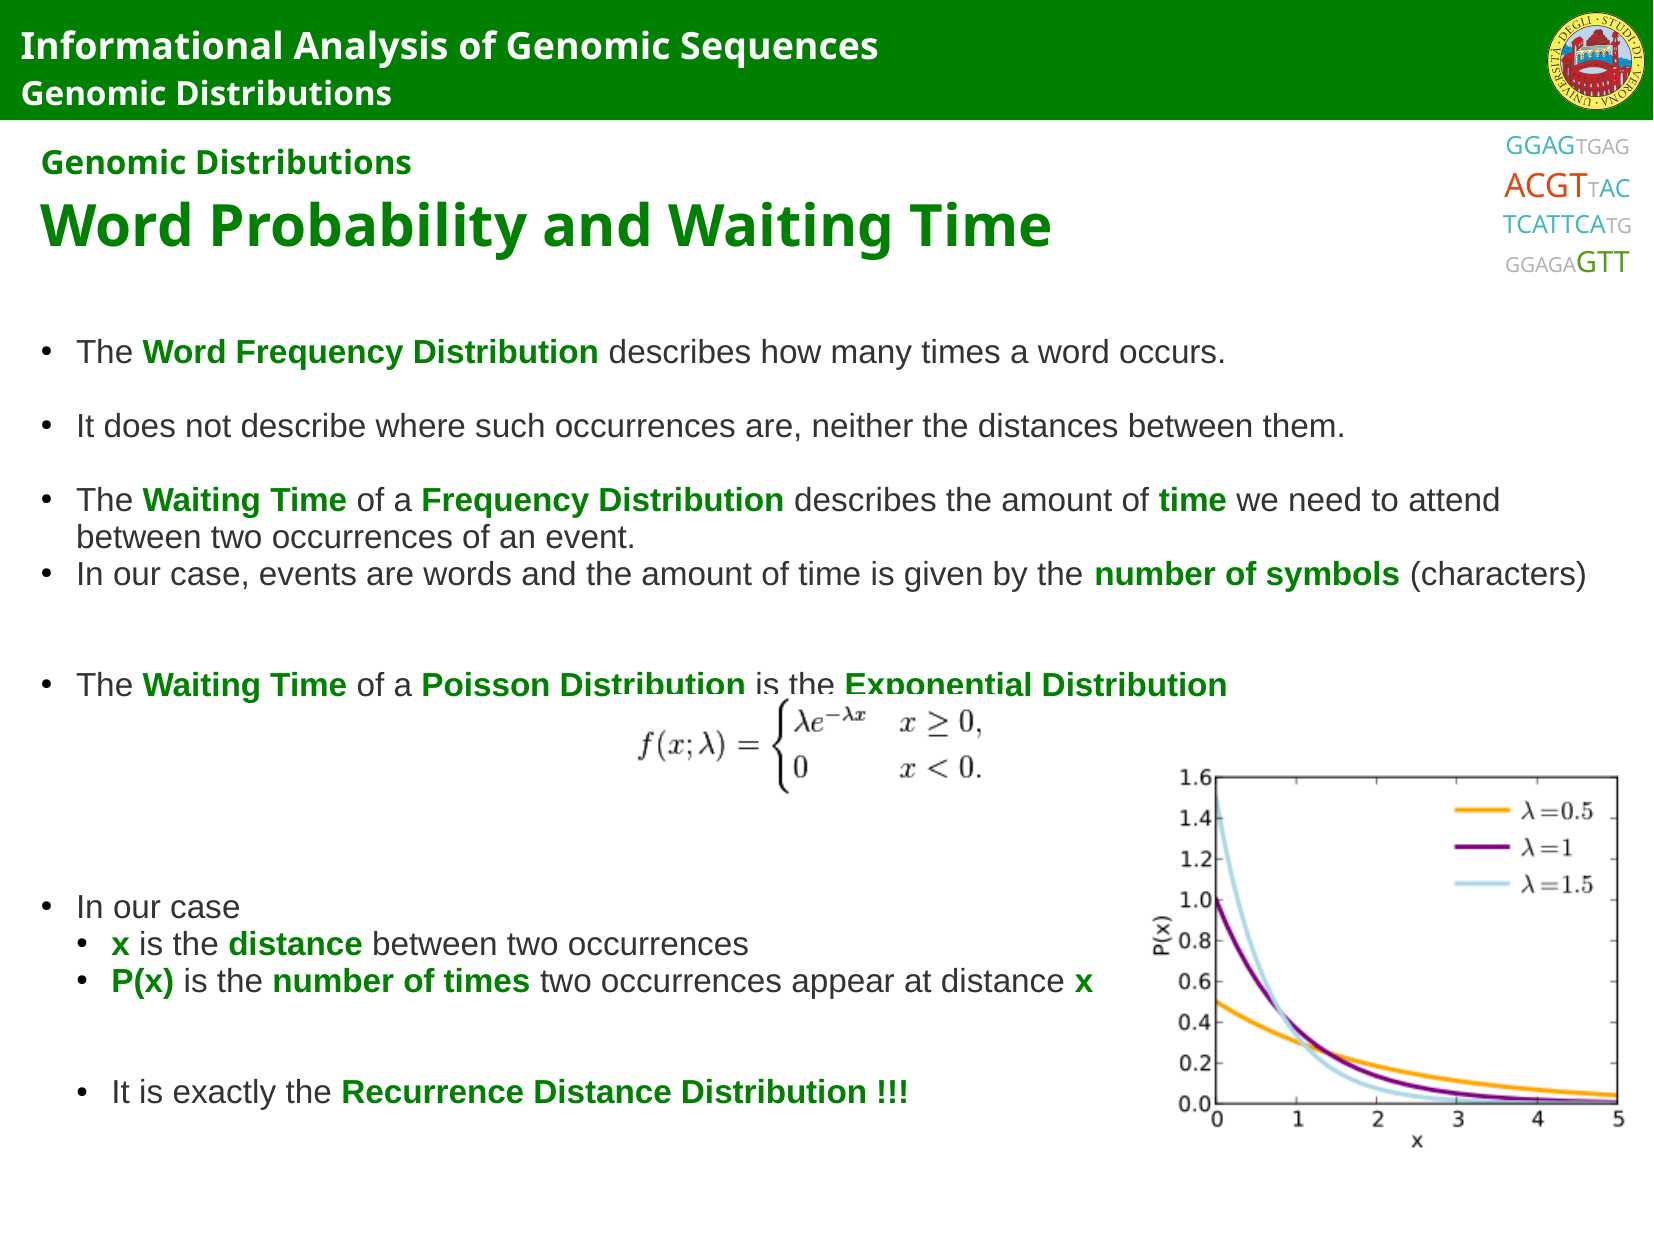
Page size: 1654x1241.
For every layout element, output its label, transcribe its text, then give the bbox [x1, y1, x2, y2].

picture [615, 694, 1006, 808]
text_box Genomic Distributions Word Probability and Waiting Time The Word Frequency Distribution describes how many times a word occurs. It does not describe where such occurrences are, neither the distances between them. The Waiting Time of a Frequency Distribution describes the amount of time we need to attend between two occurrences of an event. In our case, events are words and the amount of time is given by the number of symbols (characters) The Waiting Time of a Poisson Distribution is the Exponential Distribution In our case x is the distance between two occurrences P(x) is the number of times two occurrences appear at distance x It is exactly the Recurrence Distance Distribution !!! [25, 131, 1621, 1108]
text_box GGAGTGAGACGTTACTCATTCATGGGAGAGTT [1485, 120, 1651, 263]
text_box Informational Analysis of Genomic Sequences Genomic Distributions [5, 11, 1416, 107]
text_box [0, 0, 1653, 121]
picture [1547, 12, 1645, 110]
picture [1140, 763, 1634, 1157]
